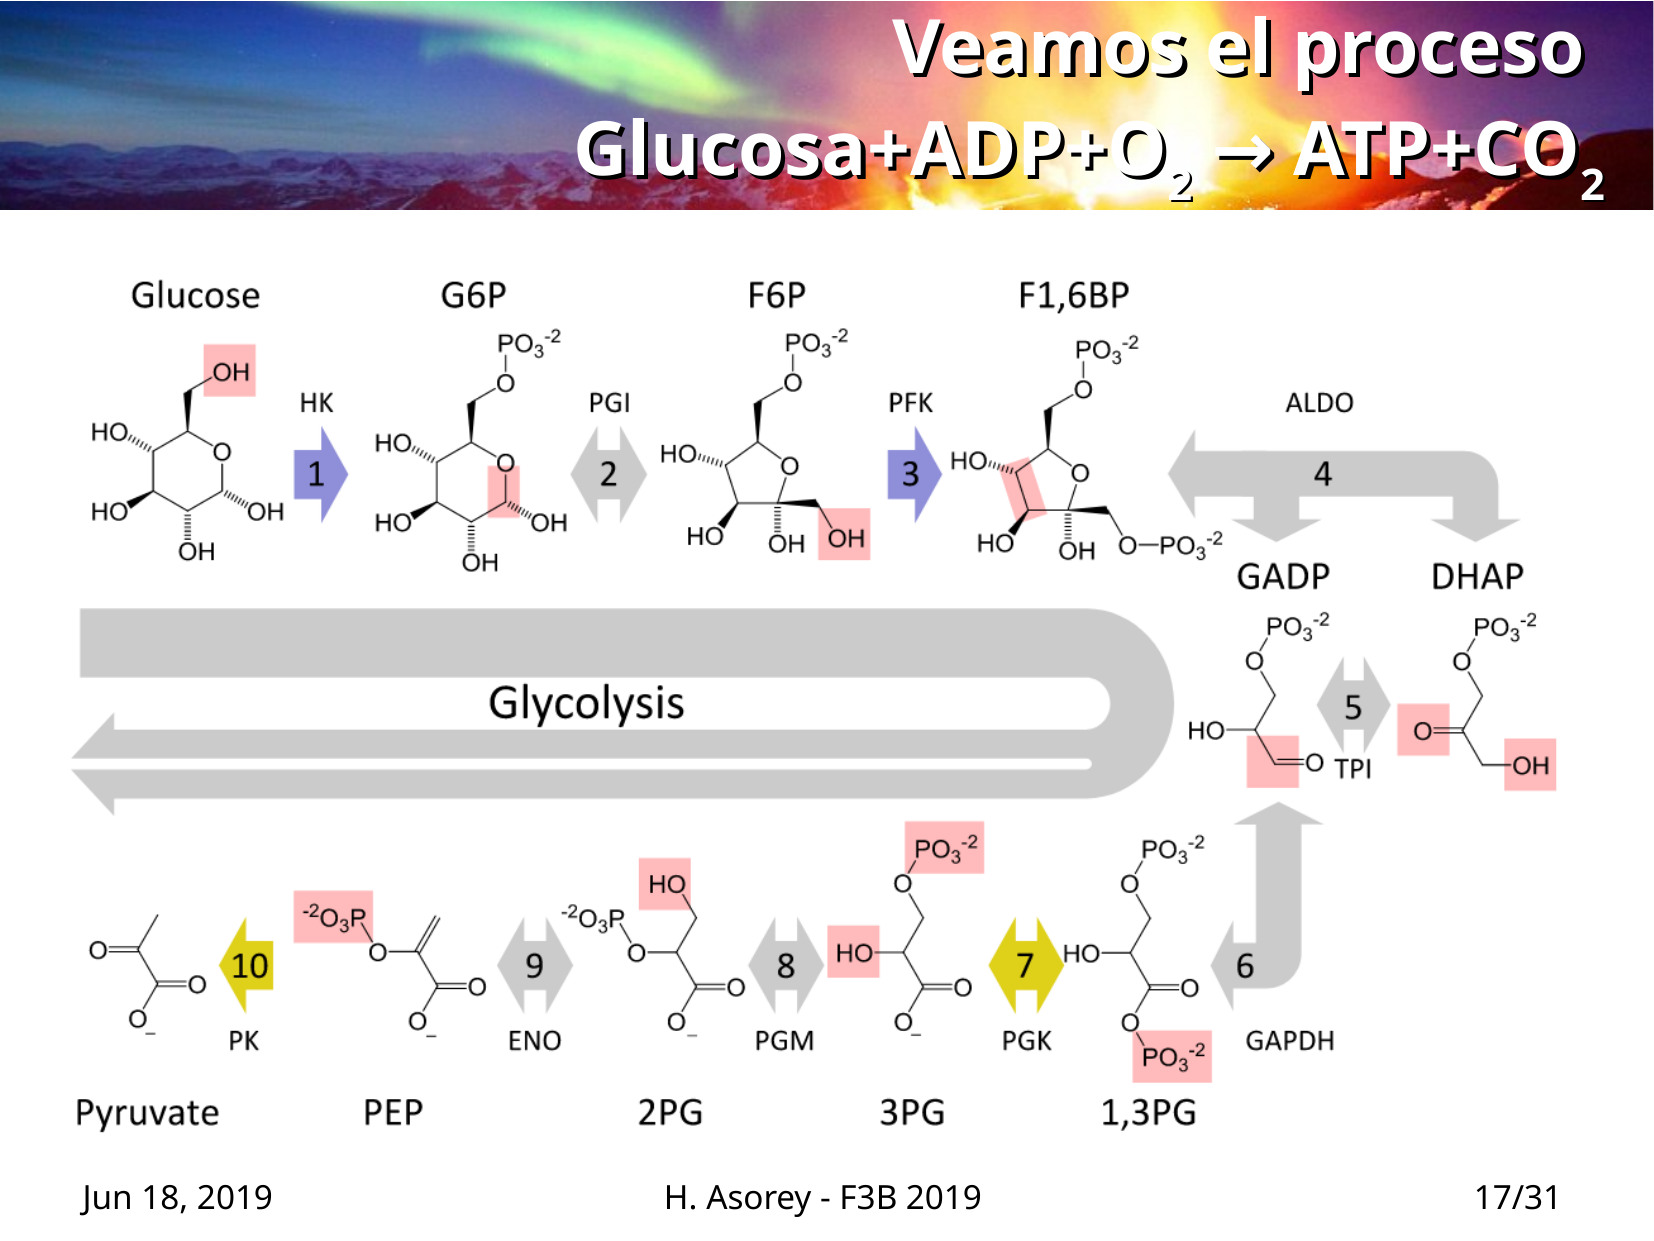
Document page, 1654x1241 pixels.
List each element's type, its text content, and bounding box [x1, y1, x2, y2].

title Veamos el proceso Glucosa+ADP+O2 → ATP+CO2 [45, 3, 1606, 203]
picture [57, 254, 1593, 1156]
picture [0, 1, 1654, 210]
